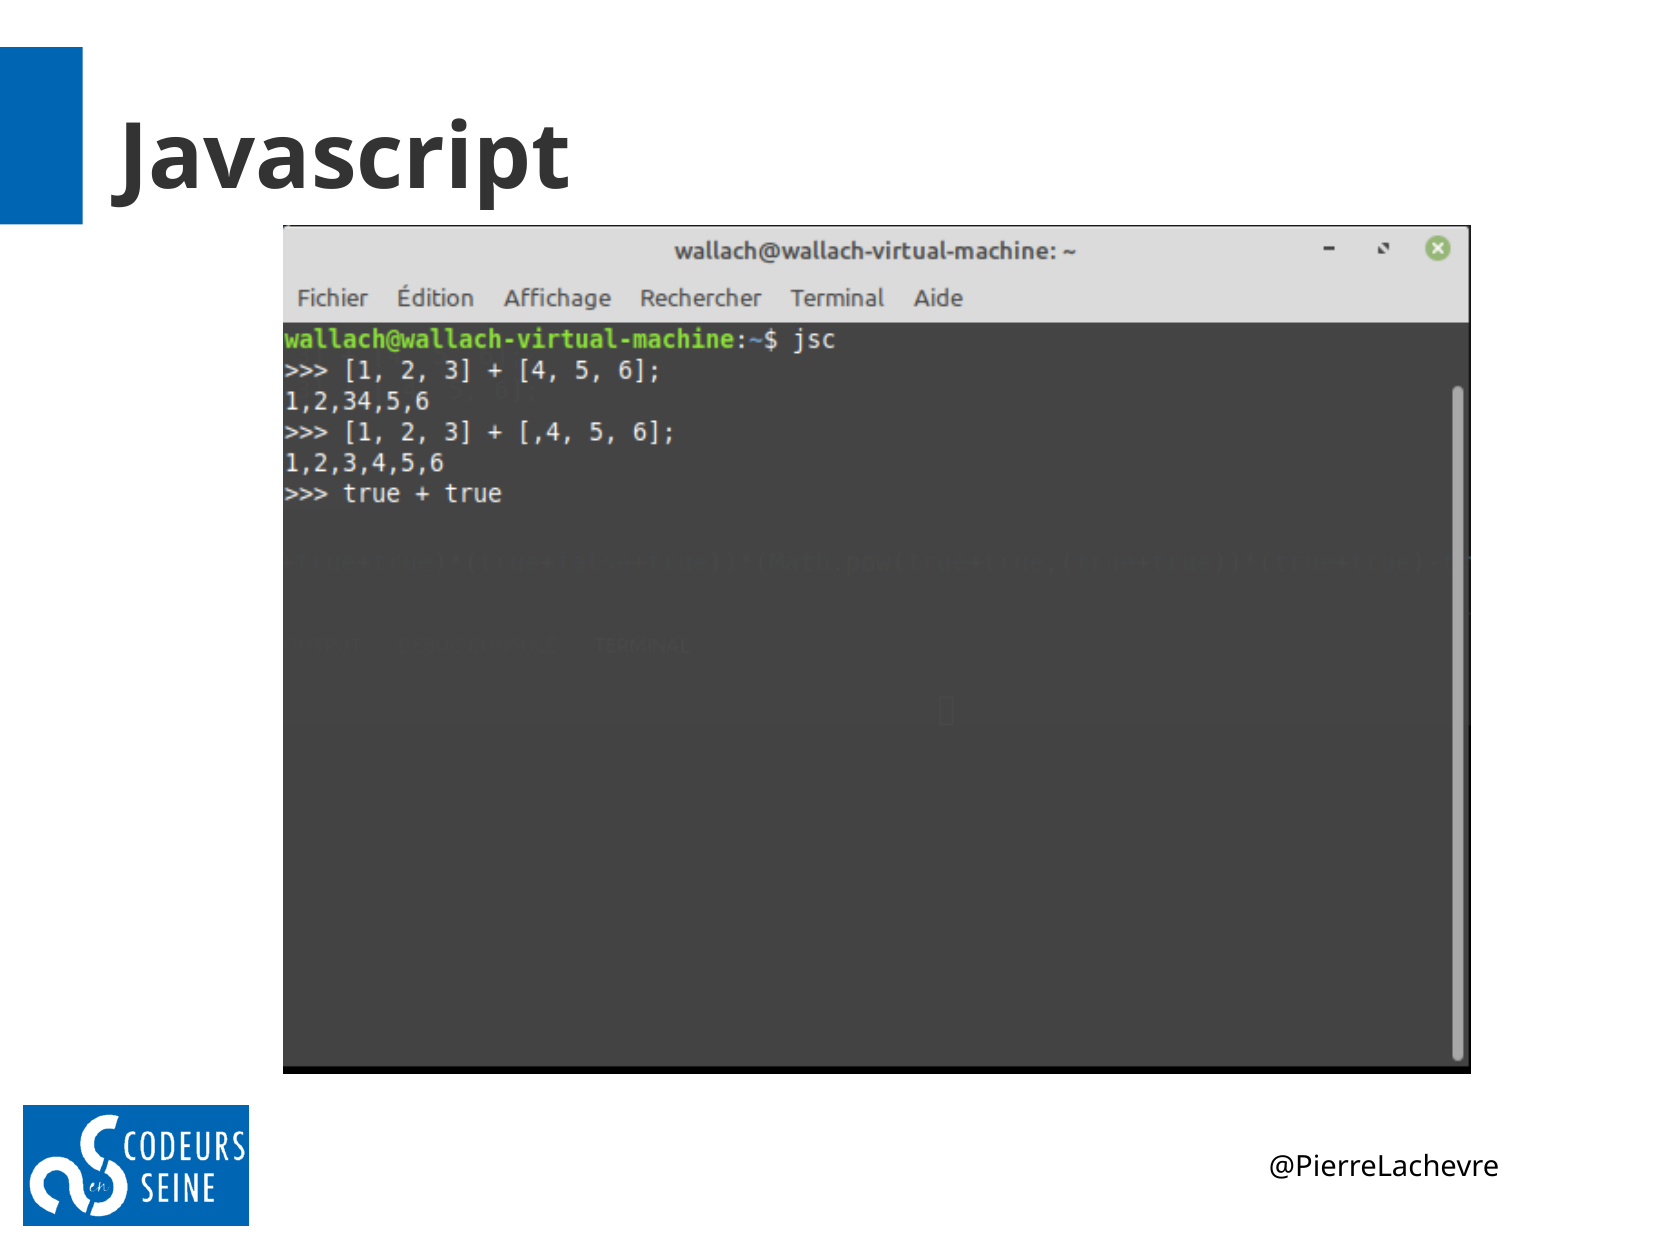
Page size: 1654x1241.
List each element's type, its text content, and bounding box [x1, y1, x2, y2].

picture [23, 1105, 249, 1226]
picture [283, 225, 1471, 1074]
title Javascript [118, 49, 1571, 257]
